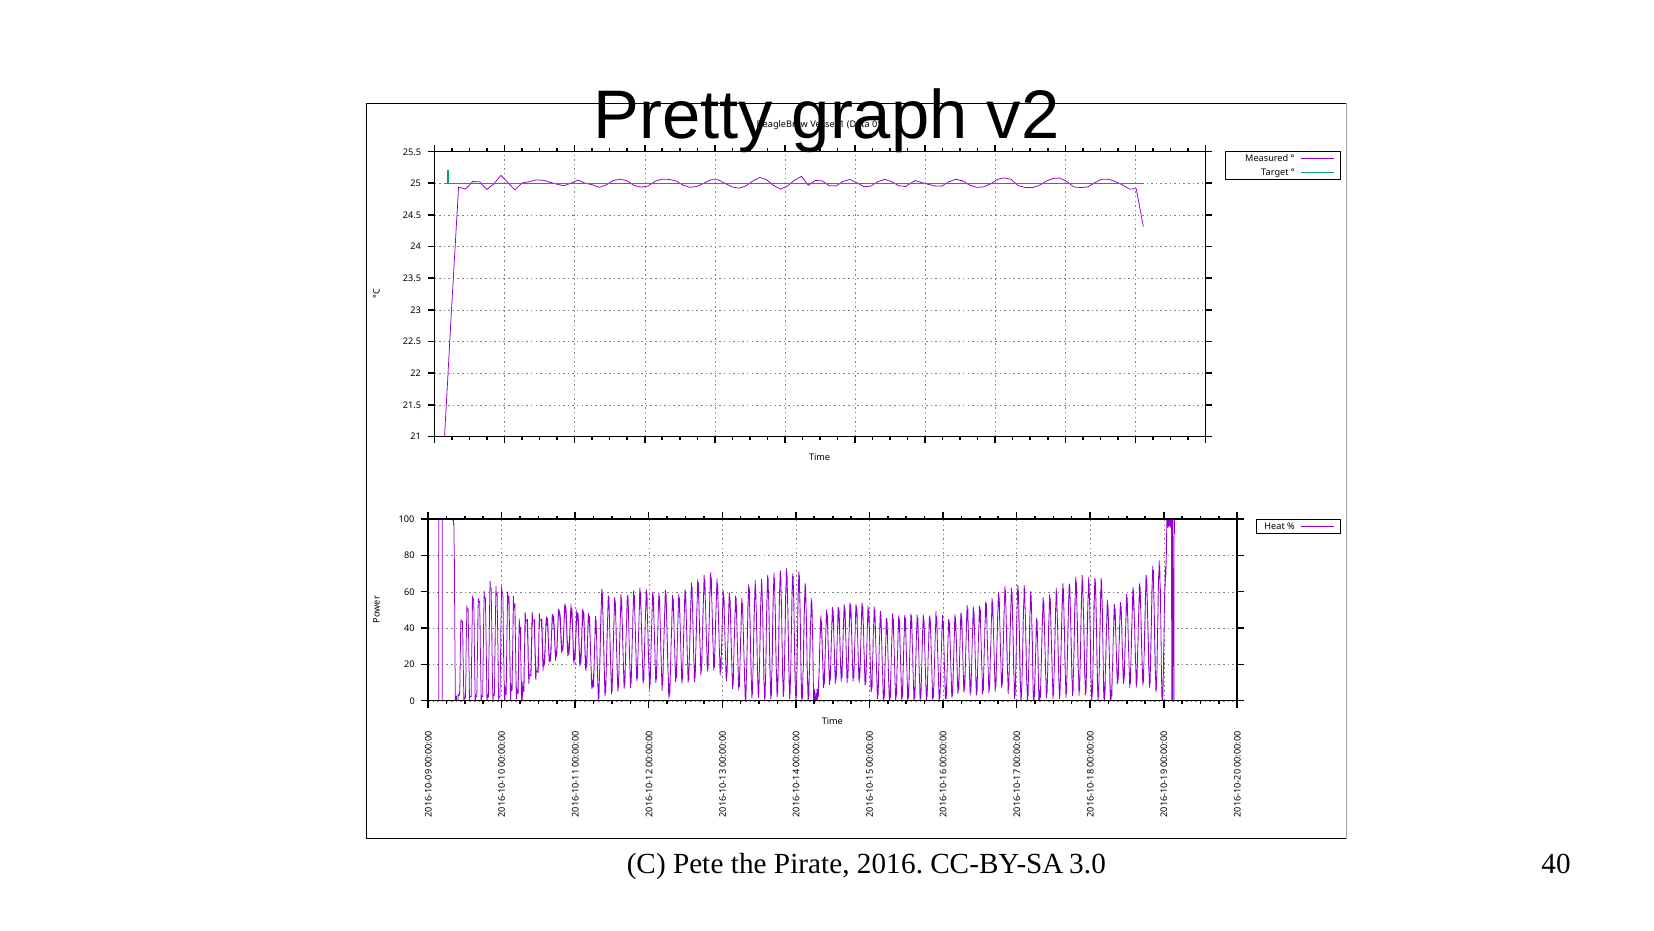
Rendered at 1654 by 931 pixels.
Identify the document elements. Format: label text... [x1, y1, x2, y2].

title Pretty graph v2 [82, 37, 1571, 193]
picture [366, 193, 1347, 839]
